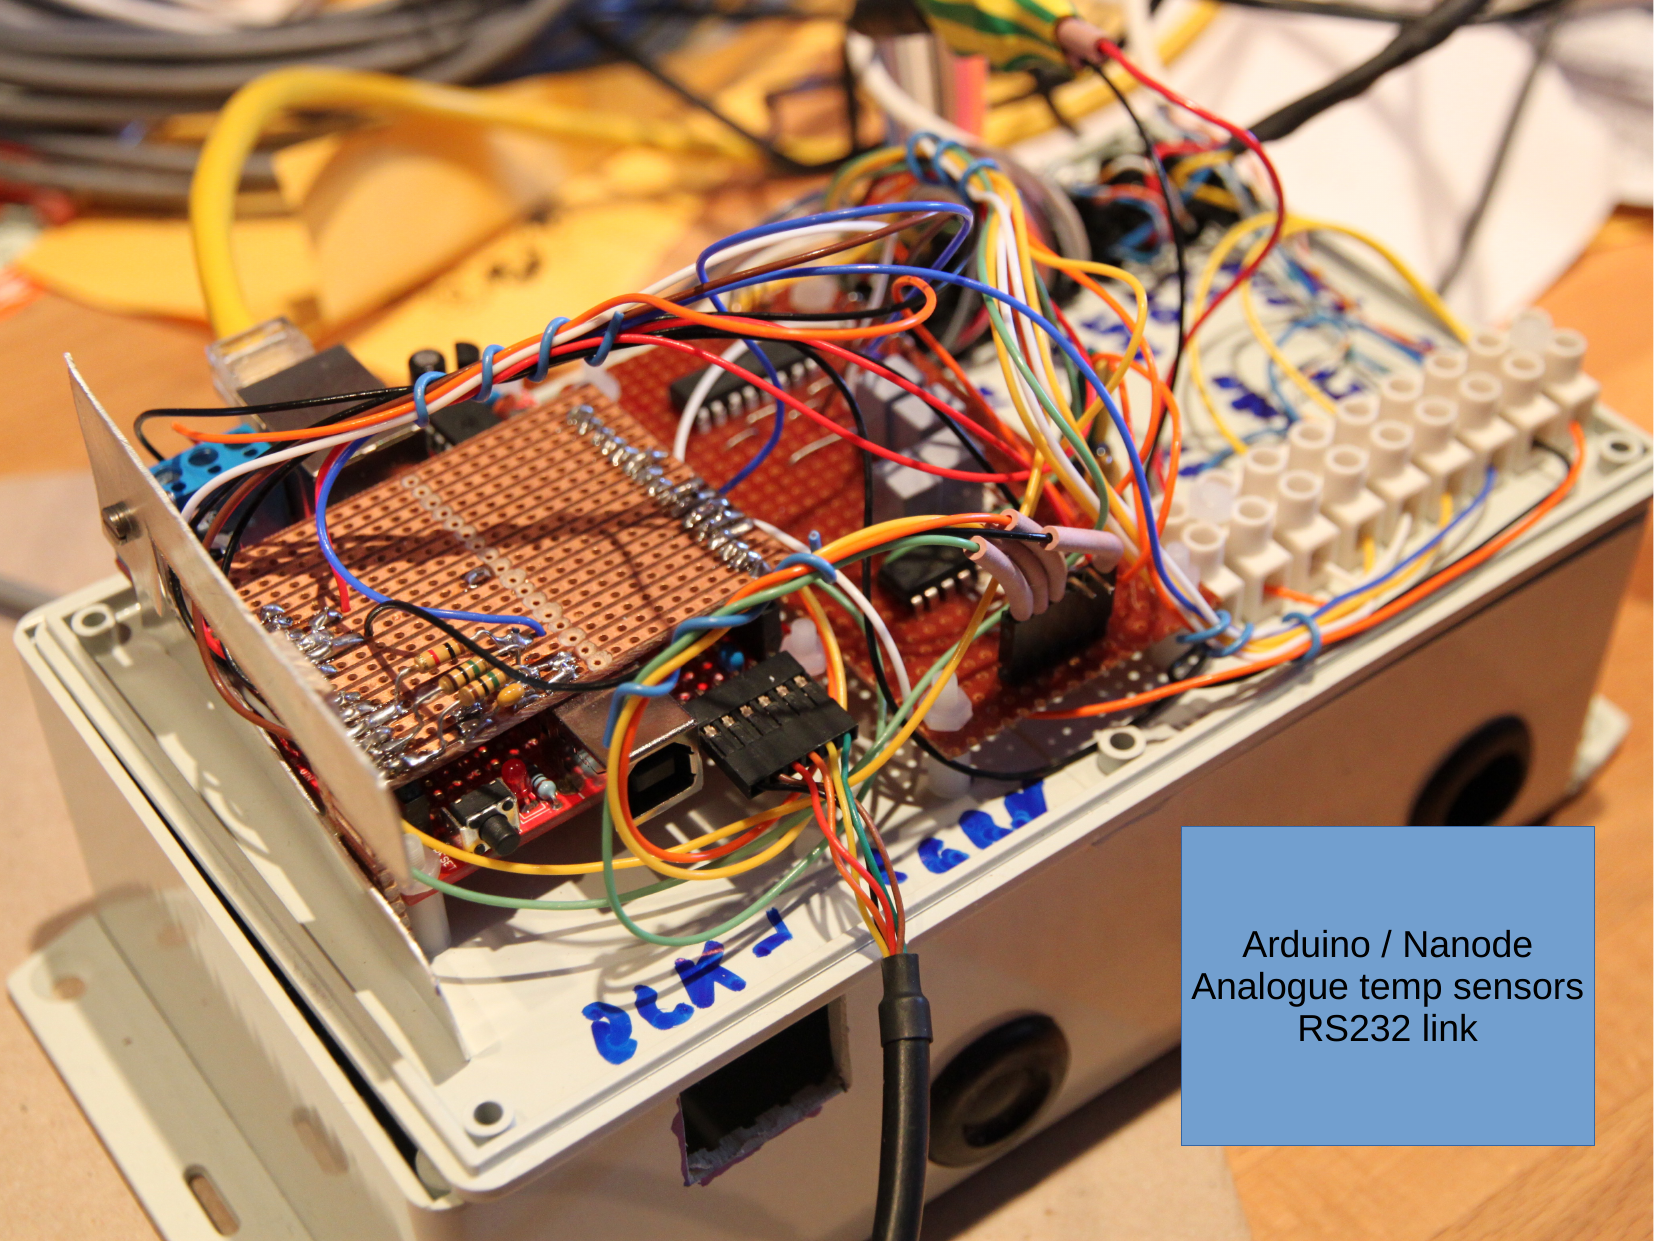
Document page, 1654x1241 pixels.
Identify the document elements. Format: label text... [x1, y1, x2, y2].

picture [0, 0, 1654, 1241]
text_box Arduino / Nanode Analogue temp sensors RS232 link [1181, 826, 1595, 1146]
